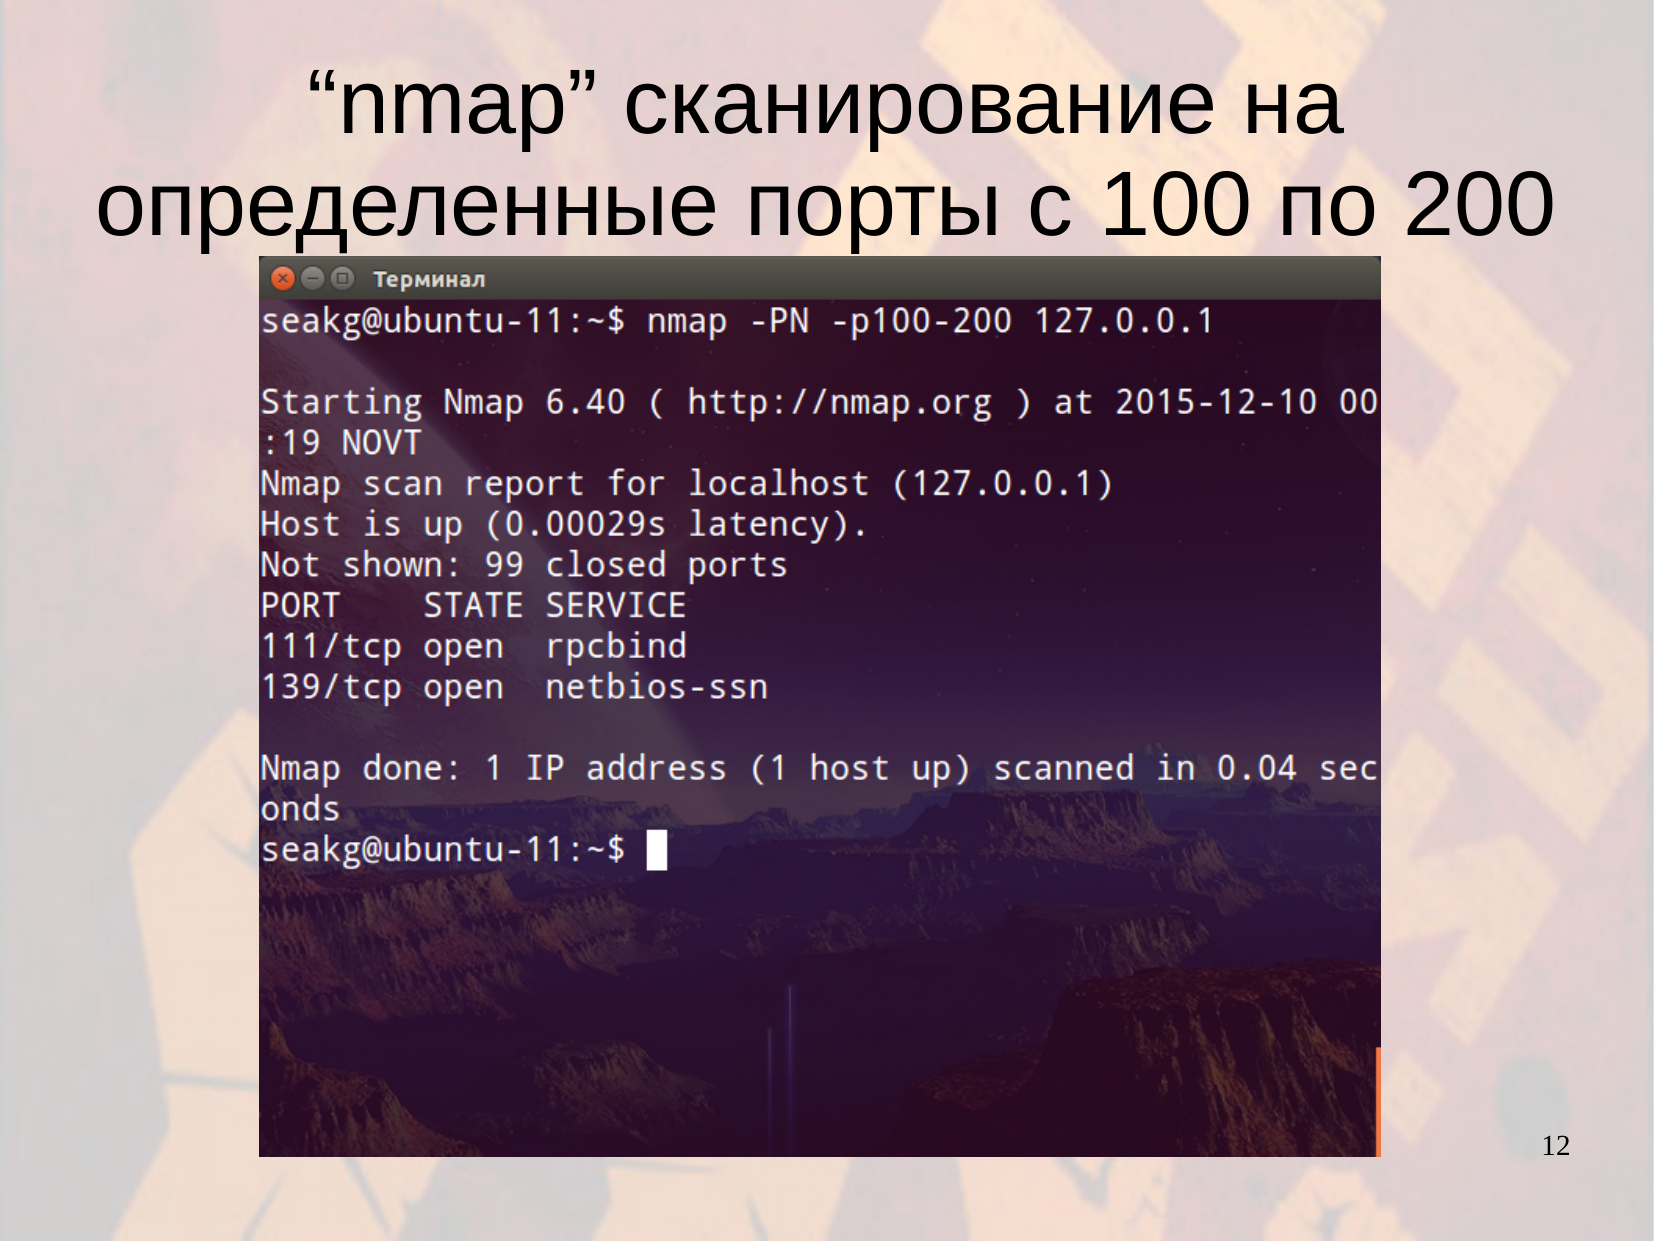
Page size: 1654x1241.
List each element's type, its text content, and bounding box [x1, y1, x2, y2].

title “nmap” сканирование на определенные порты с 100 по 200 [82, 49, 1571, 257]
picture [0, 0, 1654, 1241]
